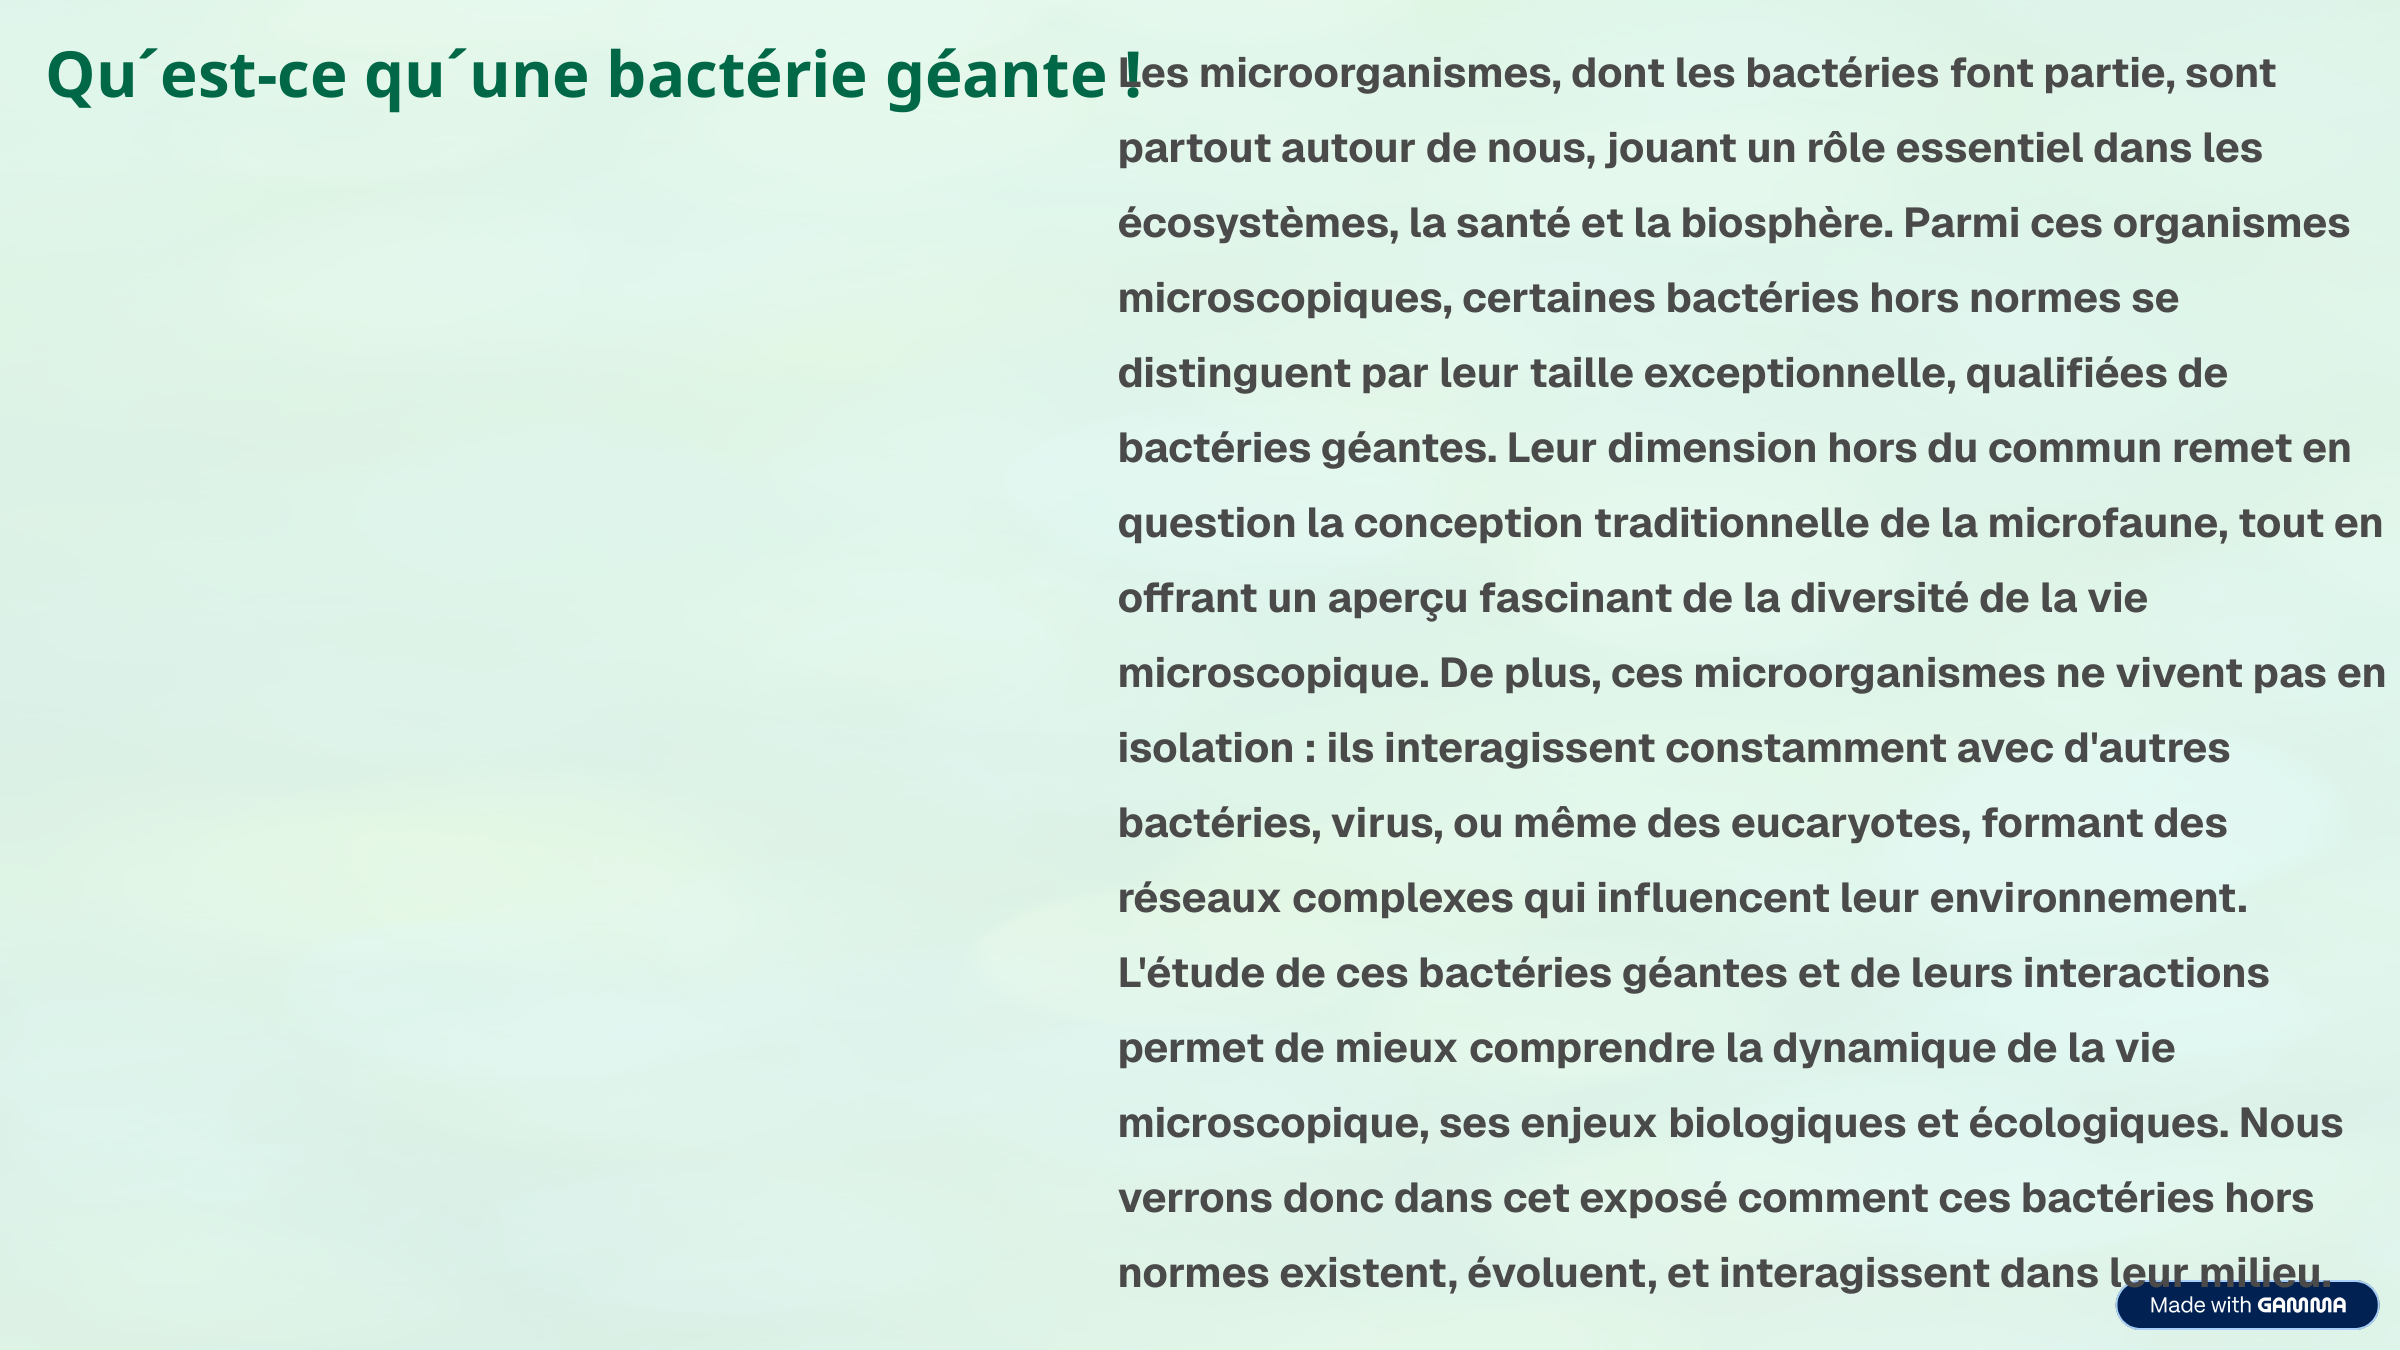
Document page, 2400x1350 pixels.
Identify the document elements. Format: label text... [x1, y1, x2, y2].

text_box Les microorganismes, dont les bactéries font partie, sont partout autour de nous, jouant un rôle essentiel dans les écosystèmes, la santé et la biosphère. Parmi ces organismes microscopiques, certaines bactéries hors normes se distinguent par leur taille exceptionnelle, qualifiées de bactéries géantes. Leur dimension hors du commun remet en question la conception traditionnelle de la microfaune, tout en offrant un aperçu fascinant de la diversité de la vie microscopique. De plus, ces microorganismes ne vivent pas en isolation : ils interagissent constamment avec d'autres bactéries, virus, ou même des eucaryotes, formant des réseaux complexes qui influencent leur environnement. L'étude de ces bactéries géantes et de leurs interactions permet de mieux comprendre la dynamique de la vie microscopique, ses enjeux biologiques et écologiques. Nous verrons donc dans cet exposé comment ces bactéries hors normes existent, évoluent, et interagissent dans leur milieu. [1117, 21, 2400, 1350]
text_box Qu´est-ce qu´une bactérie géante ! [45, 30, 1117, 111]
